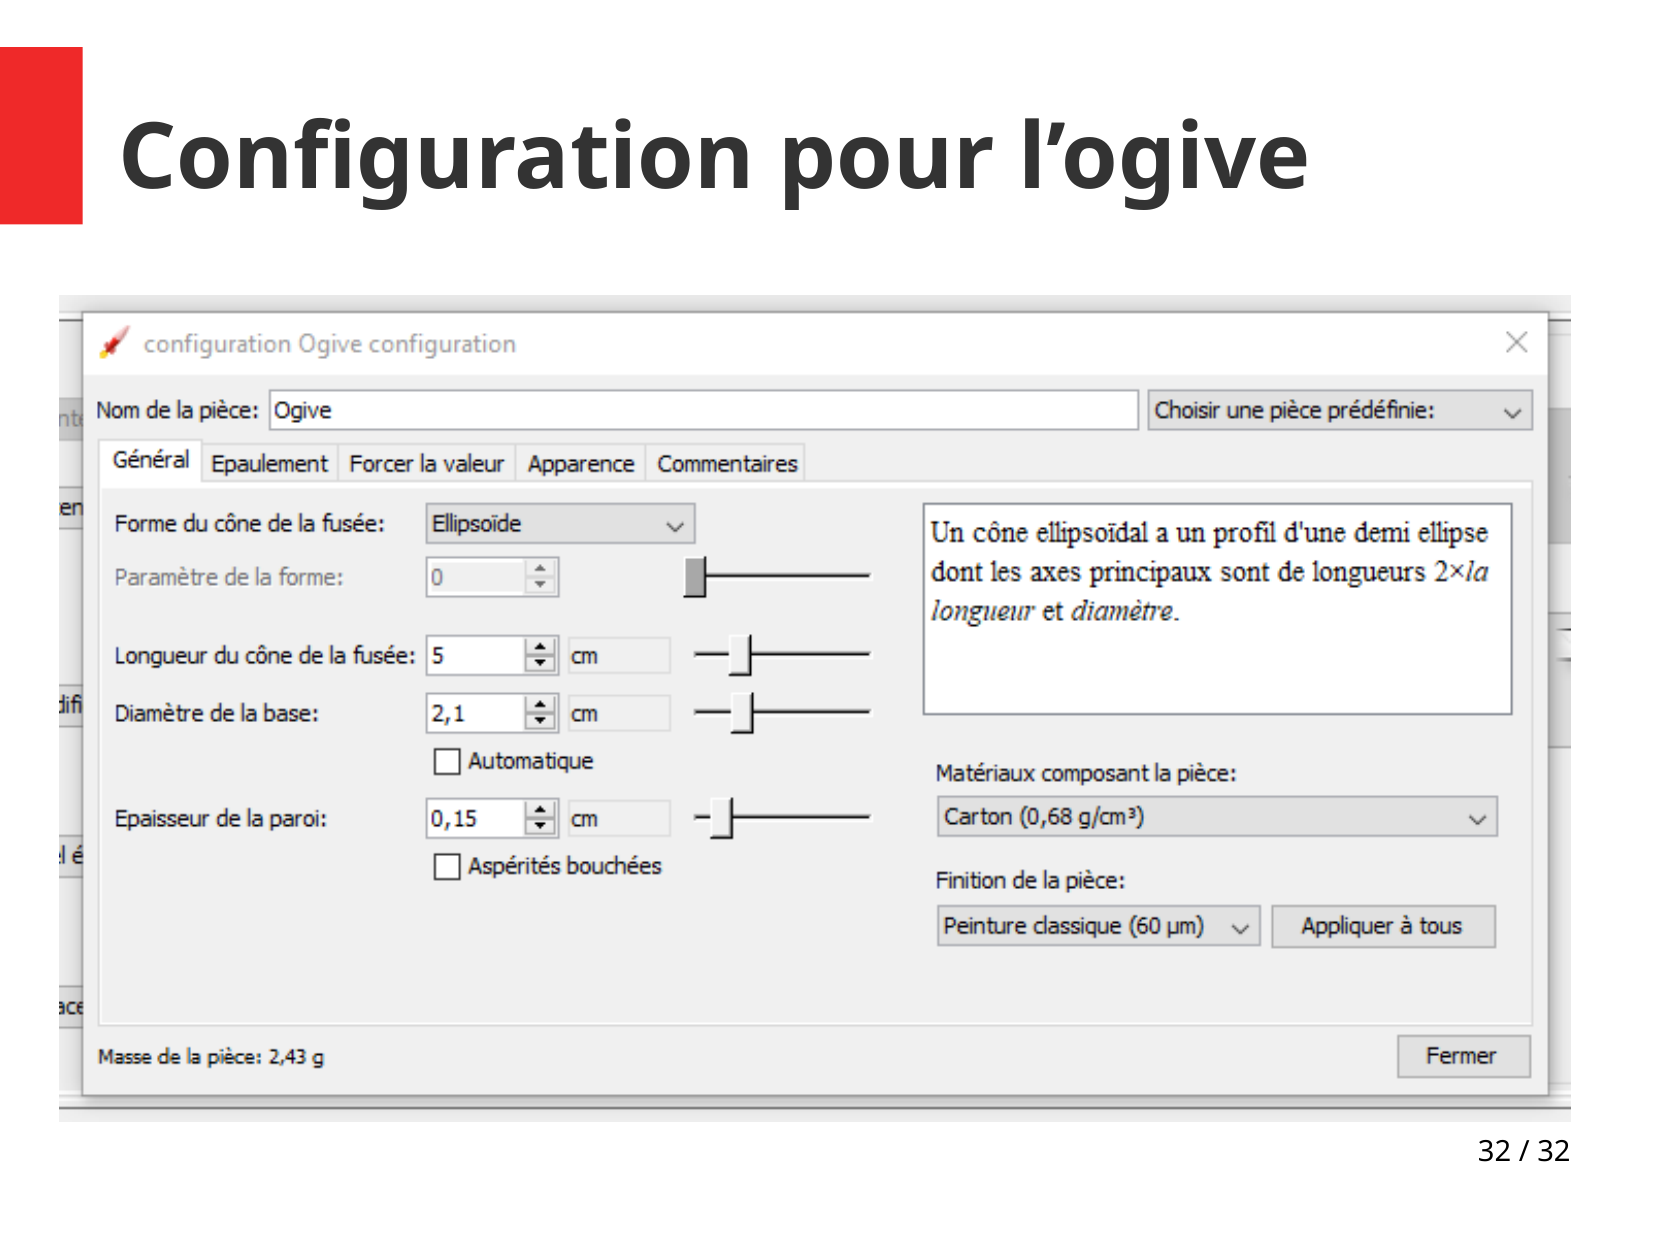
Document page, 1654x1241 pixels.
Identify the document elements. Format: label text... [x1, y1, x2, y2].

title Configuration pour l’ogive [118, 49, 1571, 257]
picture [59, 295, 1571, 1123]
